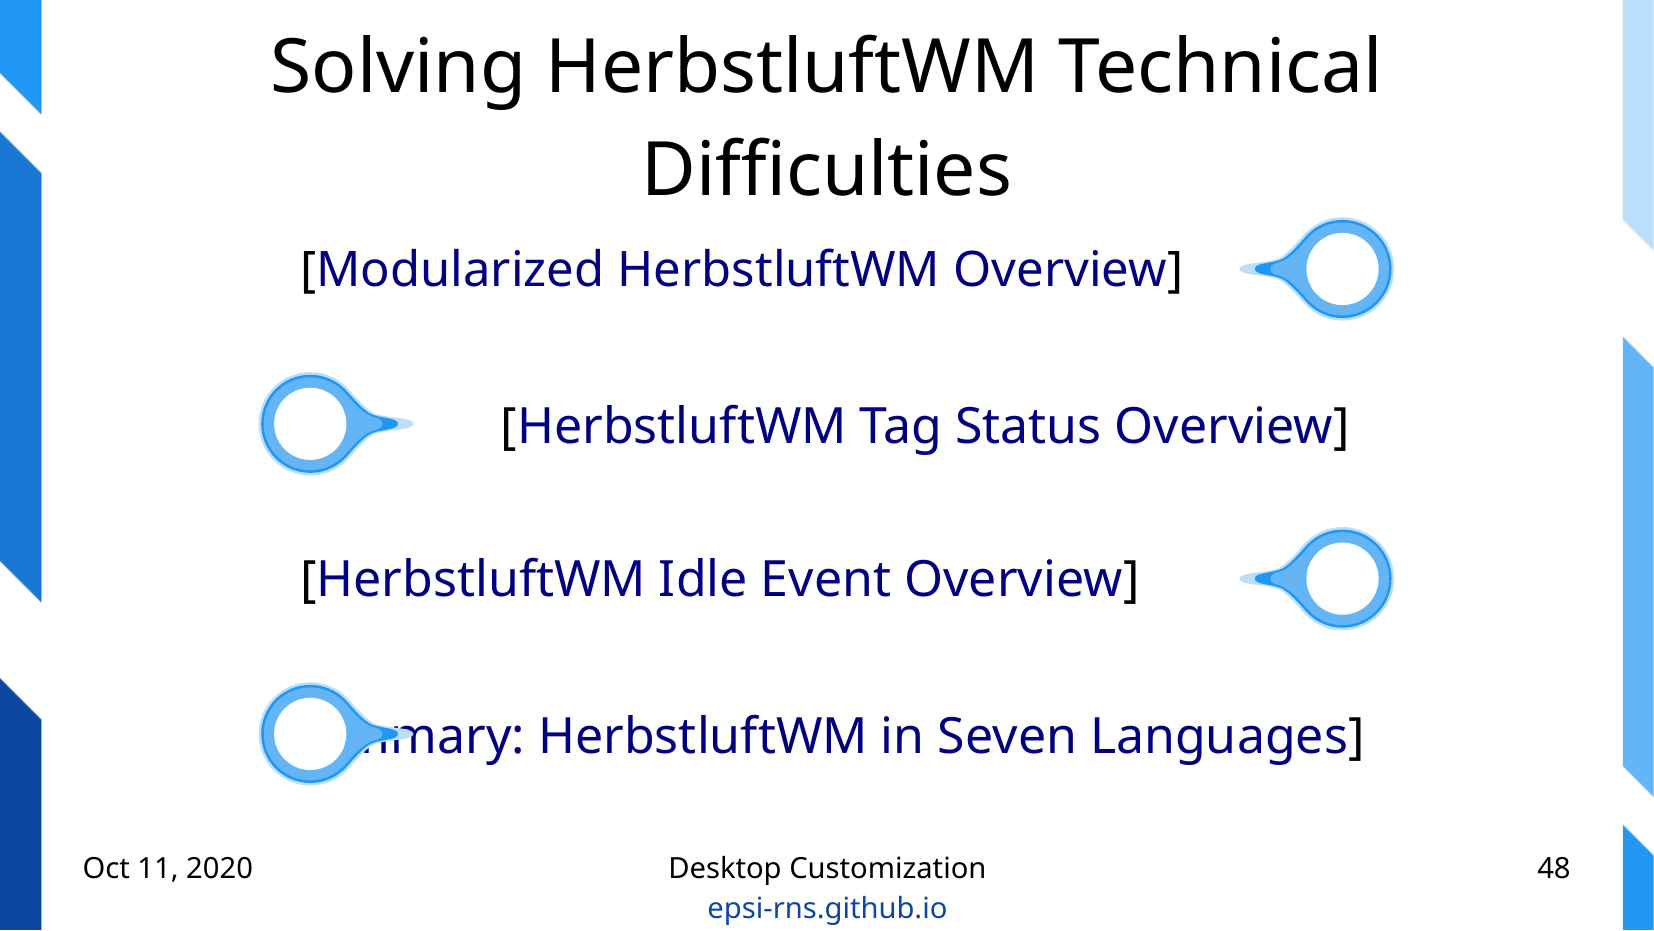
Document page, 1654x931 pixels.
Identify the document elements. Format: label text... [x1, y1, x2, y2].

list [Modularized HerbstluftWM Overview] [300, 233, 1396, 302]
list [HerbstluftWM Idle Event Overview] [300, 543, 1396, 619]
list [HerbstluftWM Tag Status Overview] [255, 390, 1351, 466]
picture [0, 0, 1654, 931]
